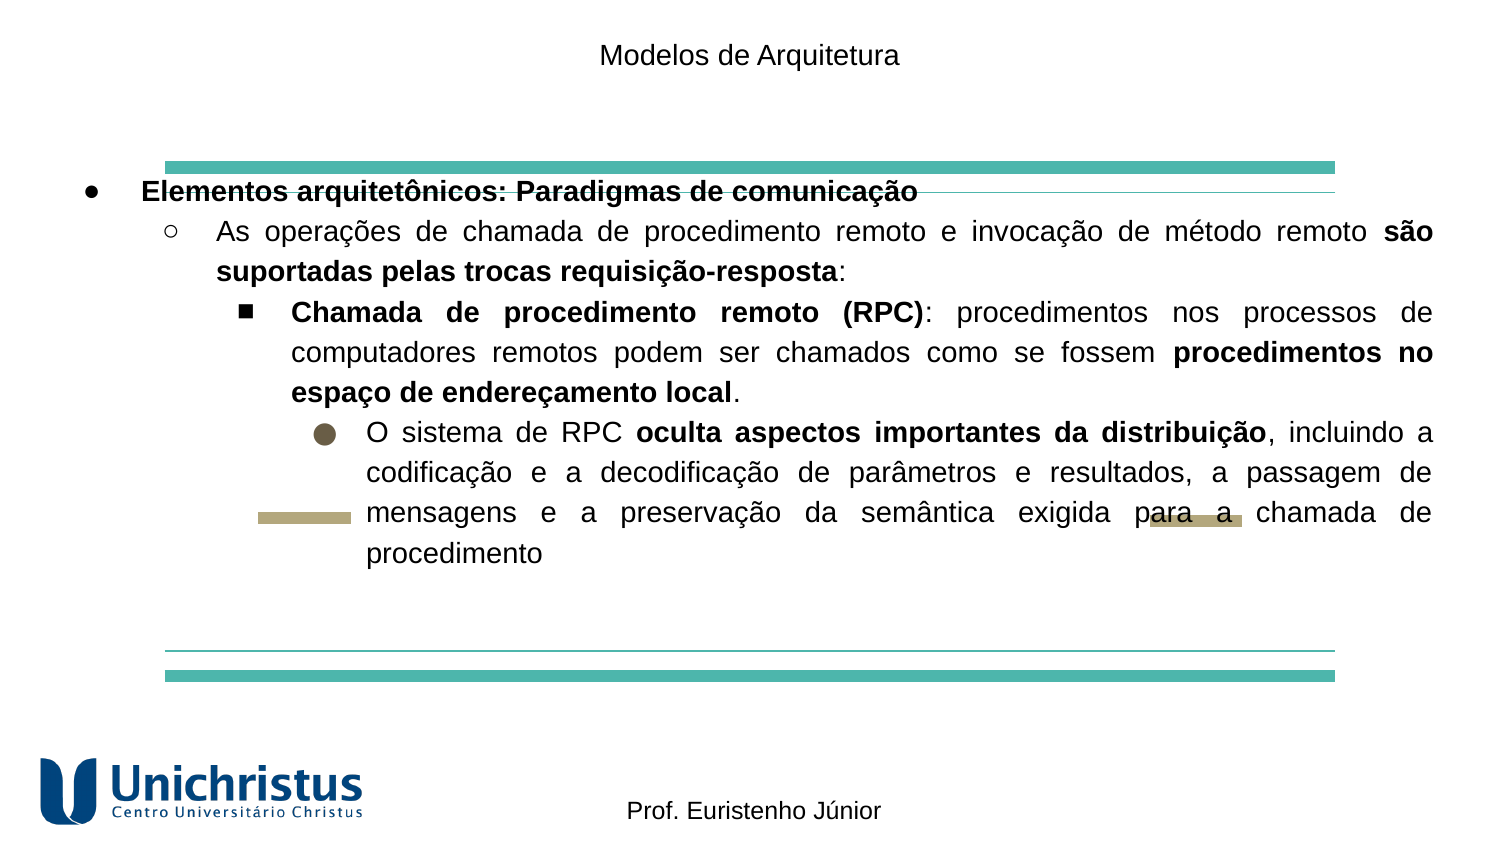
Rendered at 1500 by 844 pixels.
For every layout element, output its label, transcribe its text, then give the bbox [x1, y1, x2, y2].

list Elementos arquitetônicos: Paradigmas de comunicação As operações de chamada de procedimento remoto e invocação de método remoto são suportadas pelas trocas requisição-resposta: Chamada de procedimento remoto (RPC): procedimentos nos processos de computadores remotos podem ser chamados como se fossem procedimentos no espaço de endereçamento local. O sistema de RPC oculta aspectos importantes da distribuição, incluindo a codificação e a decodificação de parâmetros e resultados, a passagem de mensagens e a preservação da semântica exigida para a chamada de procedimento [51, 152, 1449, 750]
title Modelos de Arquitetura [51, 20, 1449, 137]
picture [35, 754, 367, 827]
